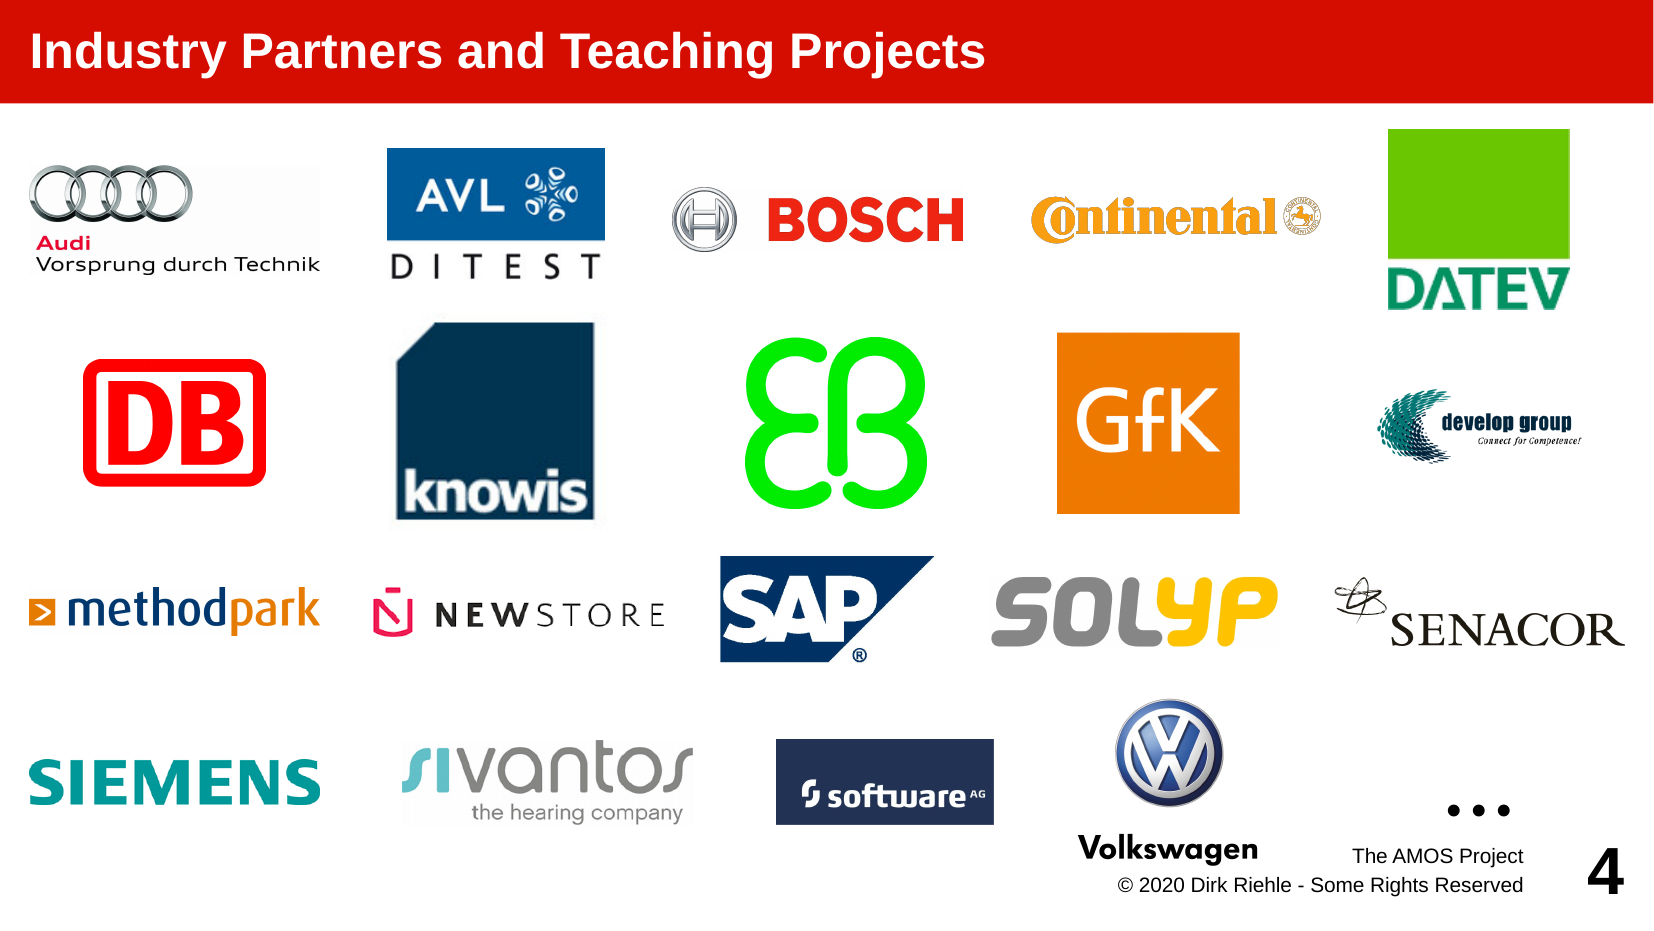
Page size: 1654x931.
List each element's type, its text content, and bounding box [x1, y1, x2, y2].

picture [1030, 195, 1321, 244]
picture [83, 359, 266, 487]
picture [989, 575, 1280, 649]
picture [29, 587, 320, 636]
picture [776, 739, 994, 826]
picture [29, 759, 320, 806]
picture [672, 187, 963, 253]
picture [1334, 577, 1625, 646]
picture [1057, 332, 1240, 514]
picture [745, 337, 927, 509]
picture [718, 548, 936, 676]
title Industry Partners and Teaching Projects [0, 0, 1654, 104]
picture [1370, 371, 1588, 481]
picture [1076, 698, 1258, 866]
picture [389, 312, 608, 531]
picture [402, 740, 693, 825]
picture [29, 165, 320, 275]
picture [1388, 129, 1570, 310]
picture [373, 587, 664, 637]
picture [387, 148, 605, 292]
text_box ... [1341, 691, 1617, 873]
